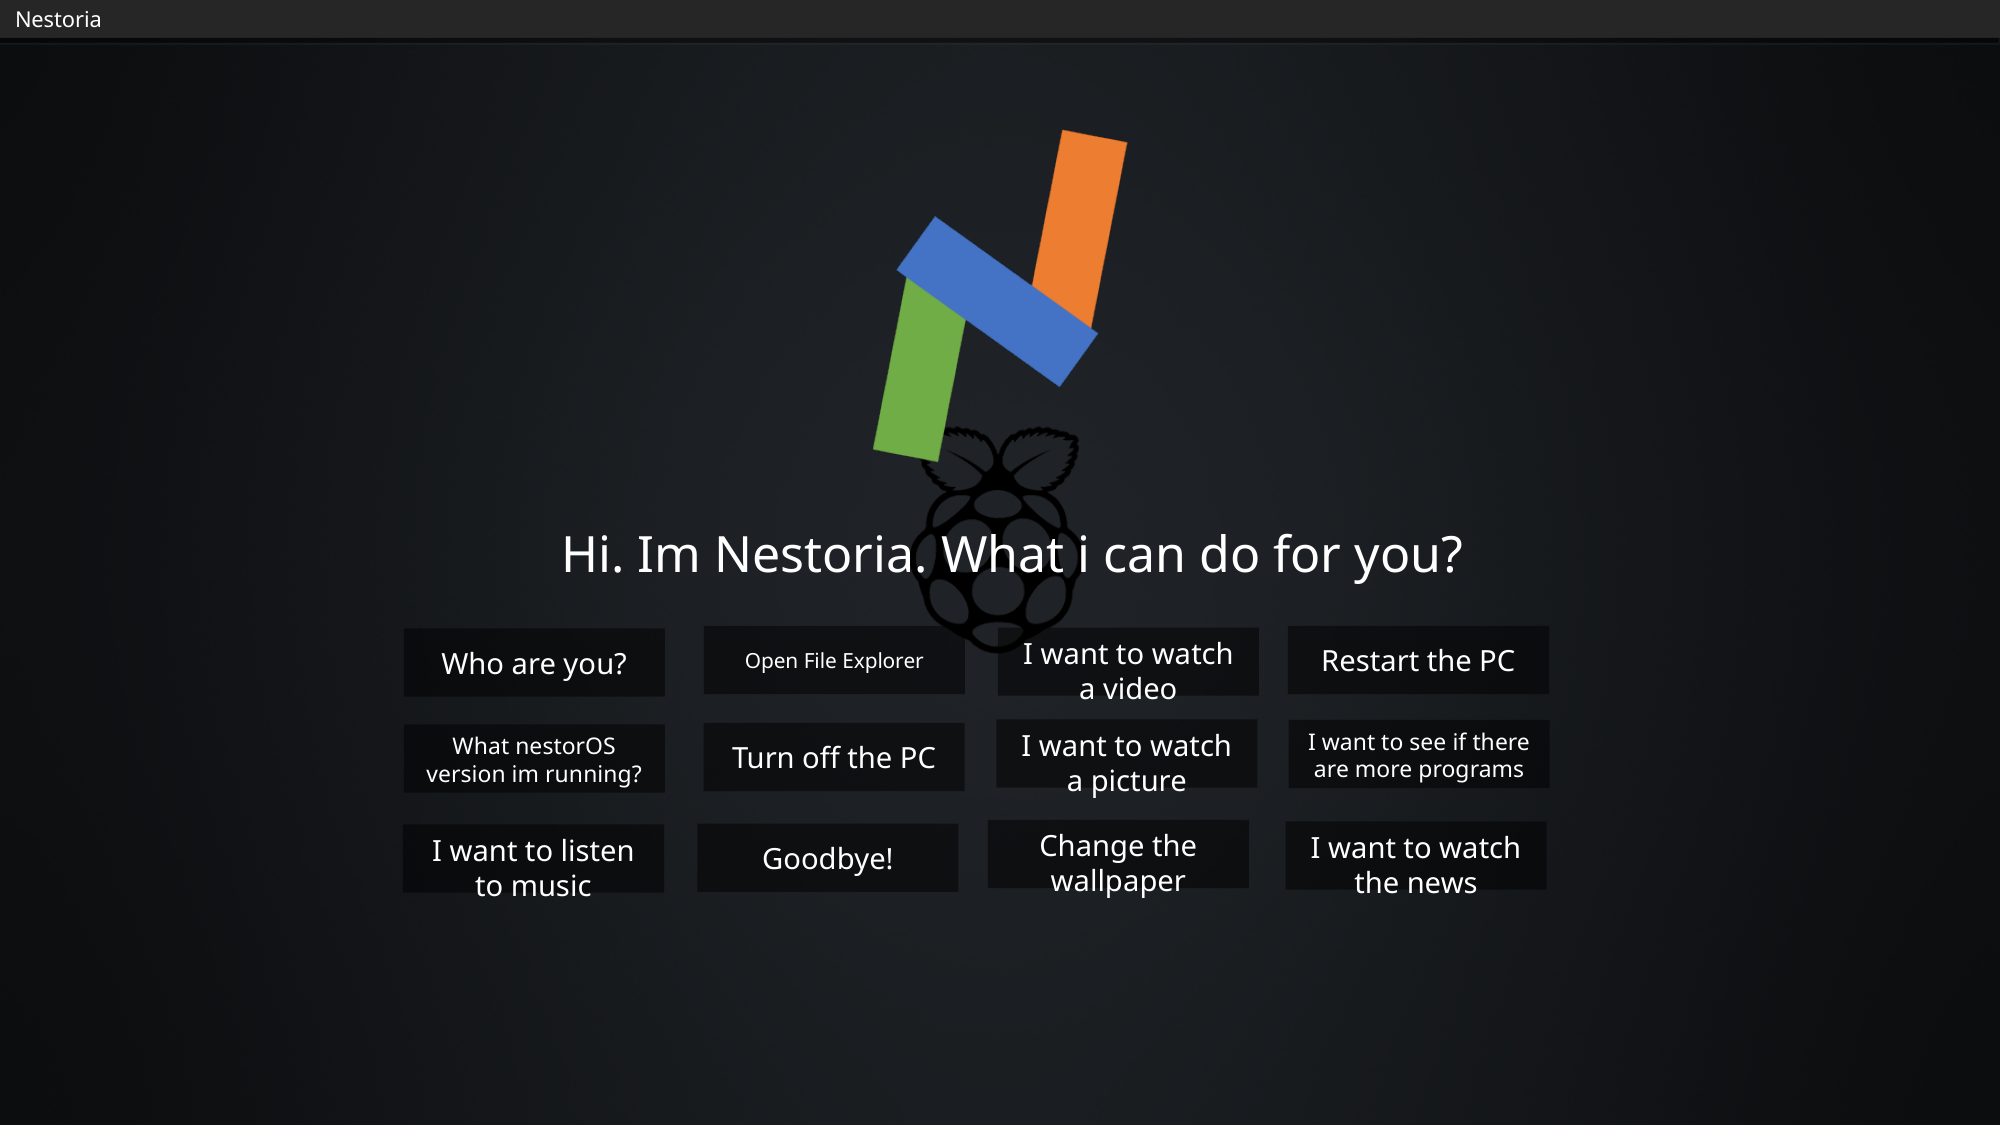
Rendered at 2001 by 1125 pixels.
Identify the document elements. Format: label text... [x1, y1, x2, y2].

text_box I want to watch a picture [996, 719, 1257, 788]
text_box [0, 0, 2000, 1125]
text_box I want to see if there are more programs [1289, 720, 1550, 788]
text_box Nestoria [0, 0, 119, 41]
text_box Turn off the PC [704, 723, 965, 791]
text_box Hi. Im Nestoria. What i can do for you? [546, 514, 1479, 591]
text_box What nestorOS version im running? [404, 724, 665, 793]
text_box Restart the PC [1288, 626, 1549, 694]
text_box Change the wallpaper [988, 820, 1249, 888]
text_box Goodbye! [697, 824, 958, 892]
text_box Open File Explorer [704, 626, 965, 694]
text_box I want to watch the news [1286, 821, 1547, 890]
picture [872, 129, 1128, 463]
text_box Who are you? [404, 628, 665, 697]
text_box I want to watch a video [998, 628, 1259, 696]
text_box I want to listen to music [403, 824, 664, 893]
